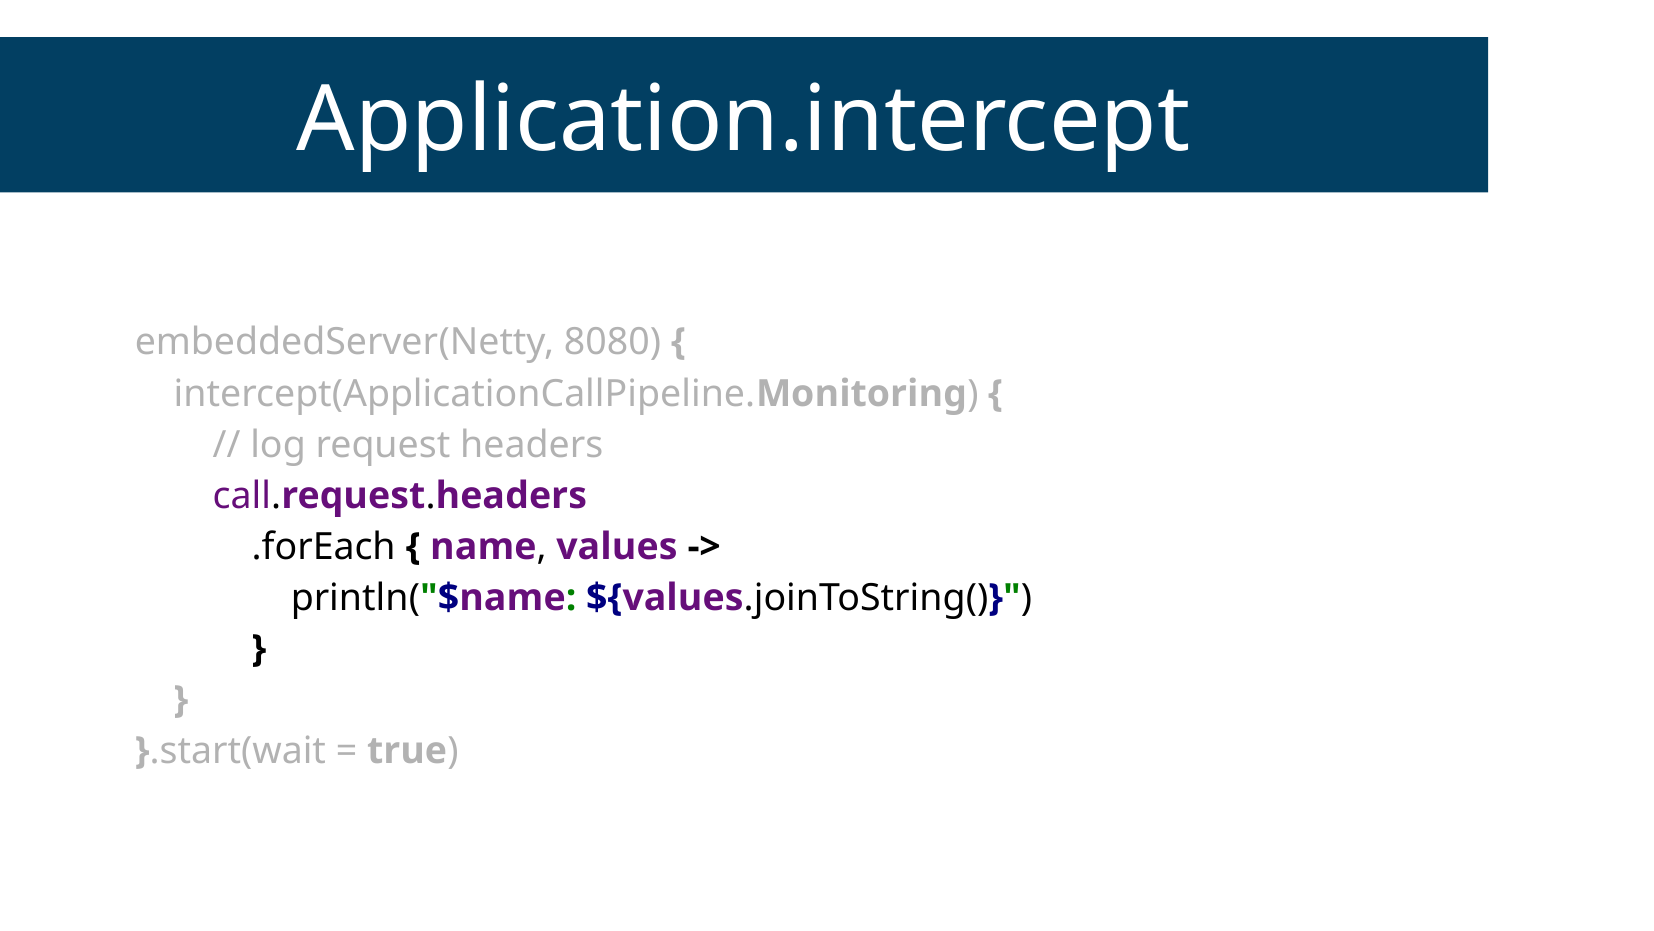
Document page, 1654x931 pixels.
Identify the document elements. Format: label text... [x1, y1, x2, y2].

title Application.intercept [0, 37, 1489, 193]
text_box embeddedServer(Netty, 8080) { intercept(ApplicationCallPipeline.Monitoring) { // log request headers call.request.headers .forEach { name, values -> println("$name: ${values.joinToString()}") } } }.start(wait = true) [120, 307, 1478, 728]
